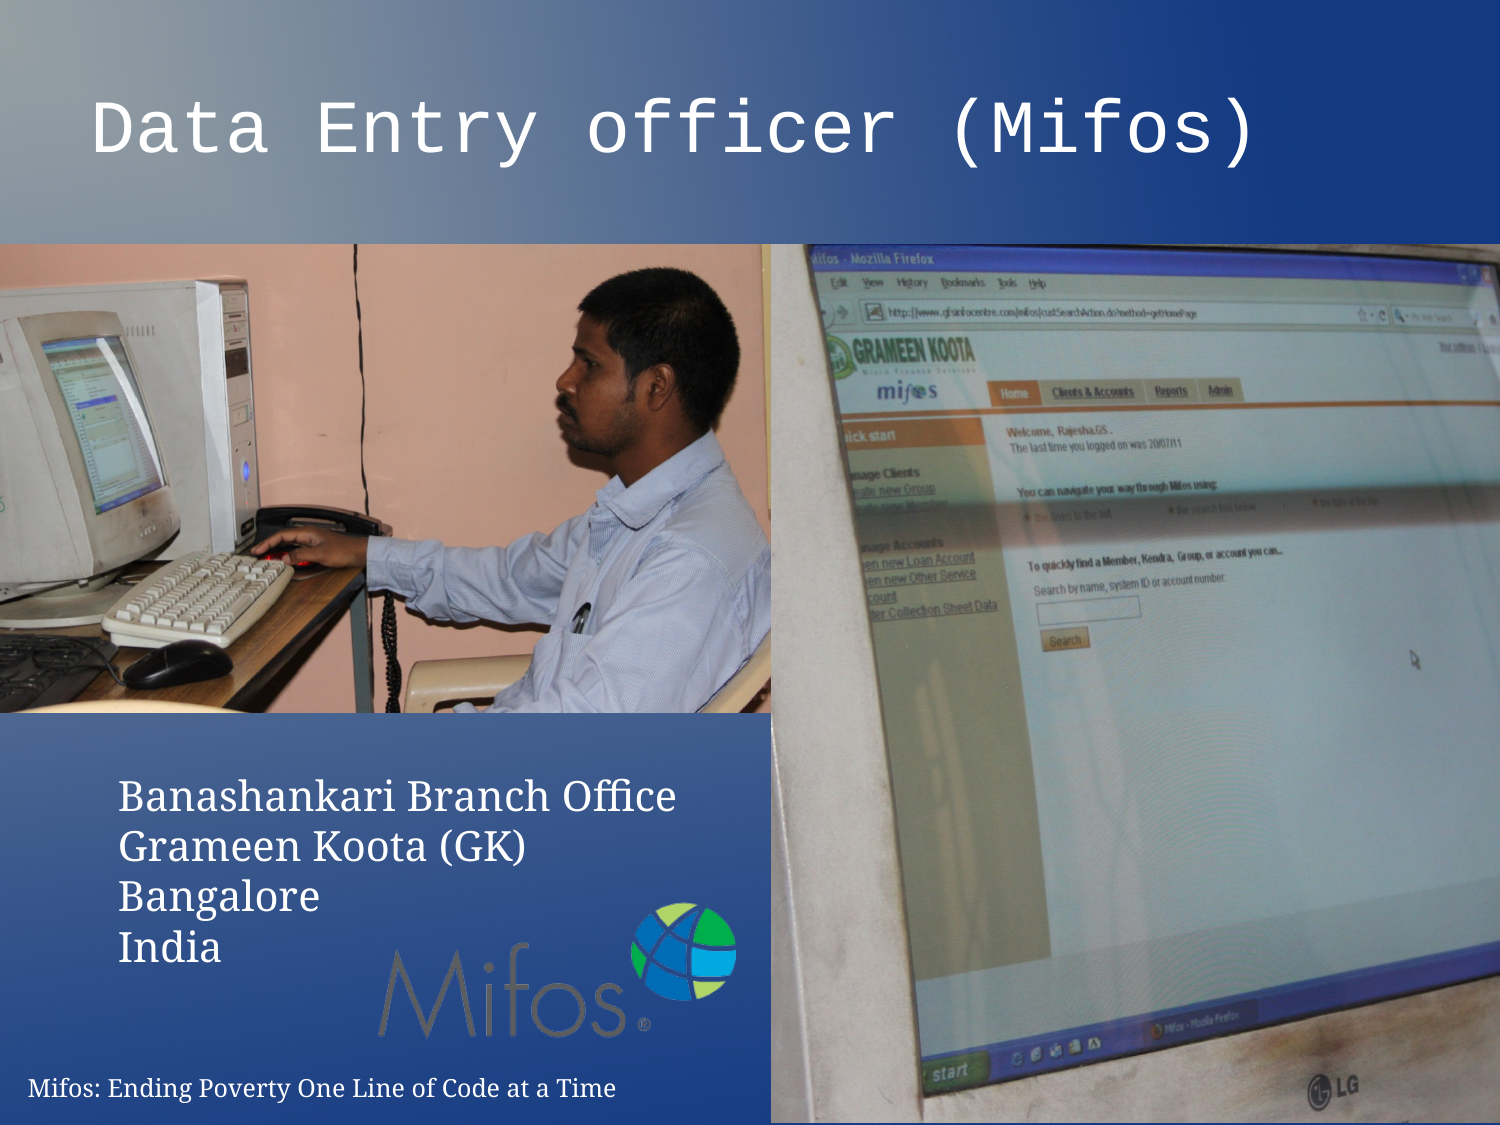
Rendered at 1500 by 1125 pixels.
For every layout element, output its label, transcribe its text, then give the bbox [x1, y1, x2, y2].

list Banashankari Branch Office Grameen Koota (GK) Bangalore India [99, 762, 713, 1025]
footer Mifos: Ending Poverty One Line of Code at a Time [12, 1065, 763, 1125]
picture [0, 0, 1500, 1125]
title Data Entry officer (Mifos) [75, 62, 1425, 175]
